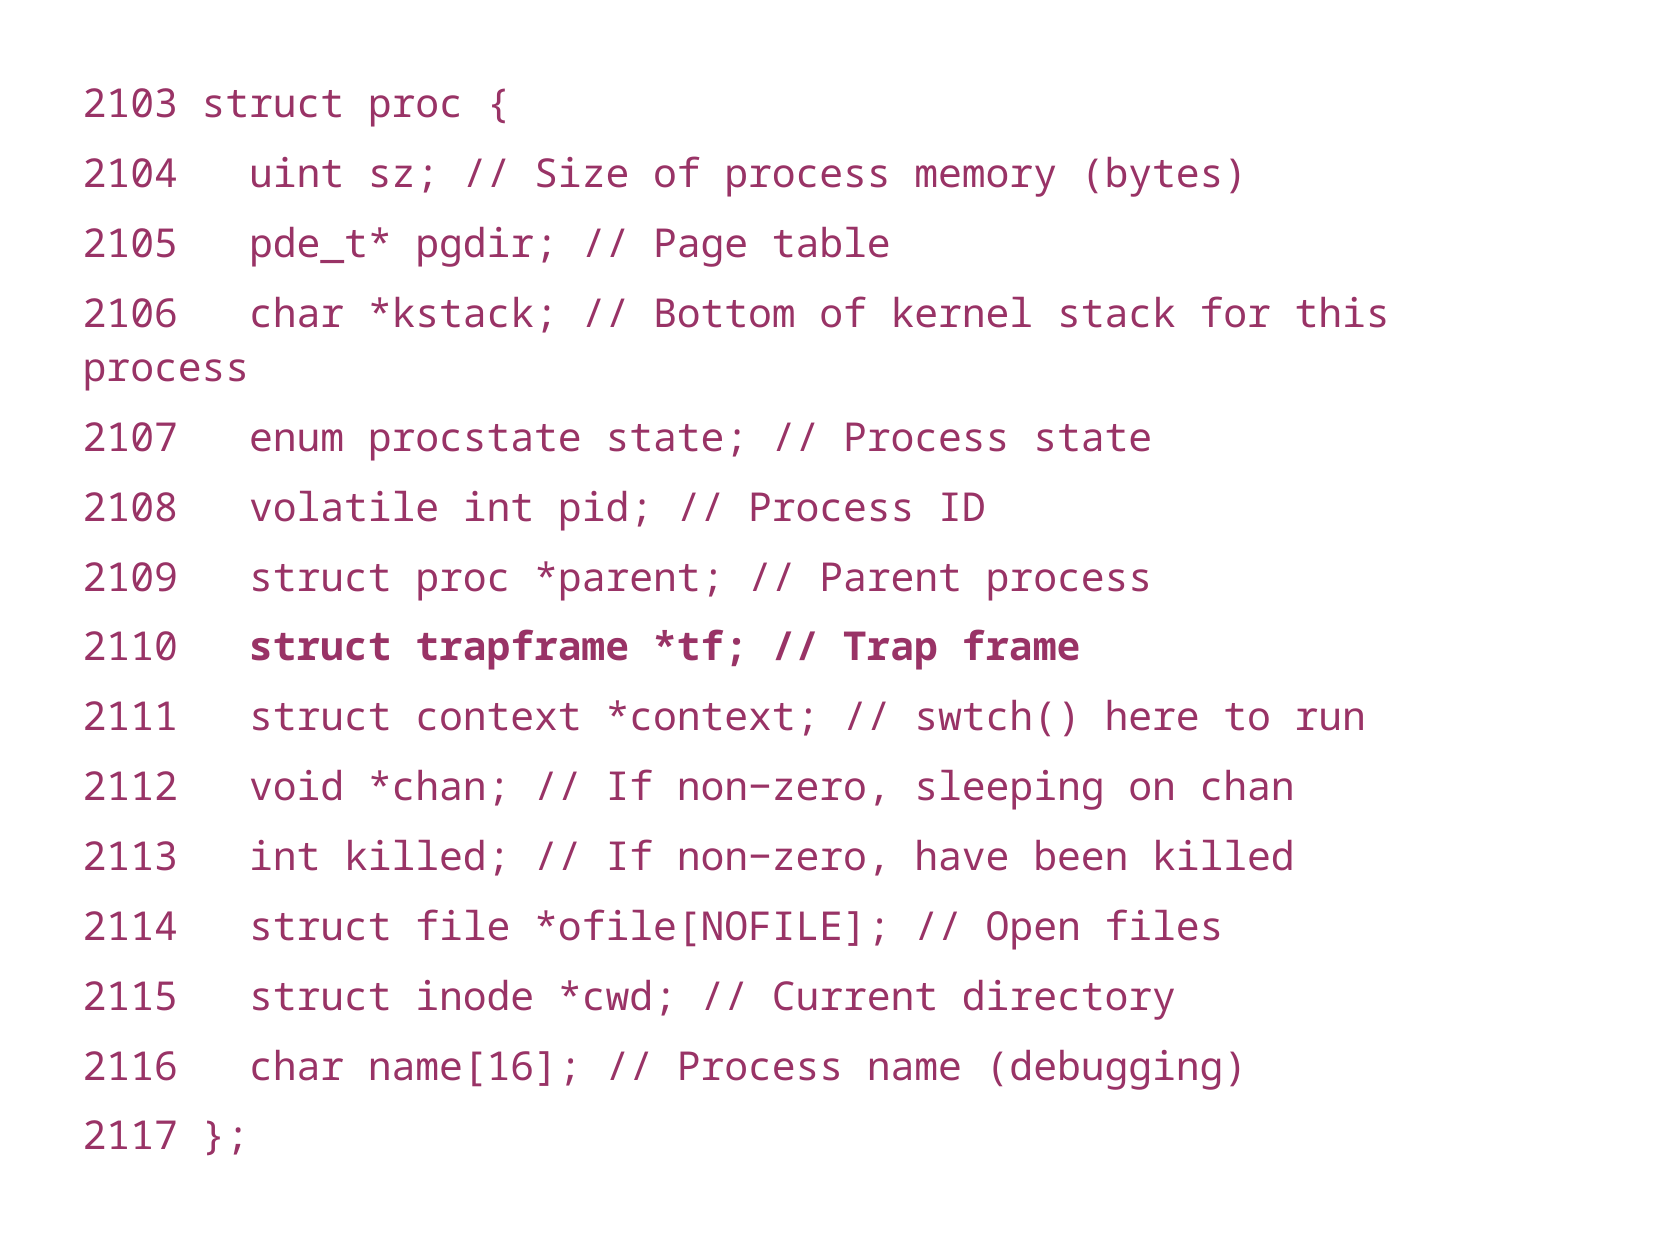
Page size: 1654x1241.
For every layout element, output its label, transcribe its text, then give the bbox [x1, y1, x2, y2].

list 2103 struct proc { 2104 uint sz; // Size of process memory (bytes) 2105 pde_t* pgdir; // Page table 2106 char *kstack; // Bottom of kernel stack for this process 2107 enum procstate state; // Process state 2108 volatile int pid; // Process ID 2109 struct proc *parent; // Parent process 2110 struct trapframe *tf; // Trap frame 2111 struct context *context; // swtch() here to run 2112 void *chan; // If non−zero, sleeping on chan 2113 int killed; // If non−zero, have been killed 2114 struct file *ofile[NOFILE]; // Open files 2115 struct inode *cwd; // Current directory 2116 char name[16]; // Process name (debugging) 2117 }; [82, 75, 1463, 1163]
